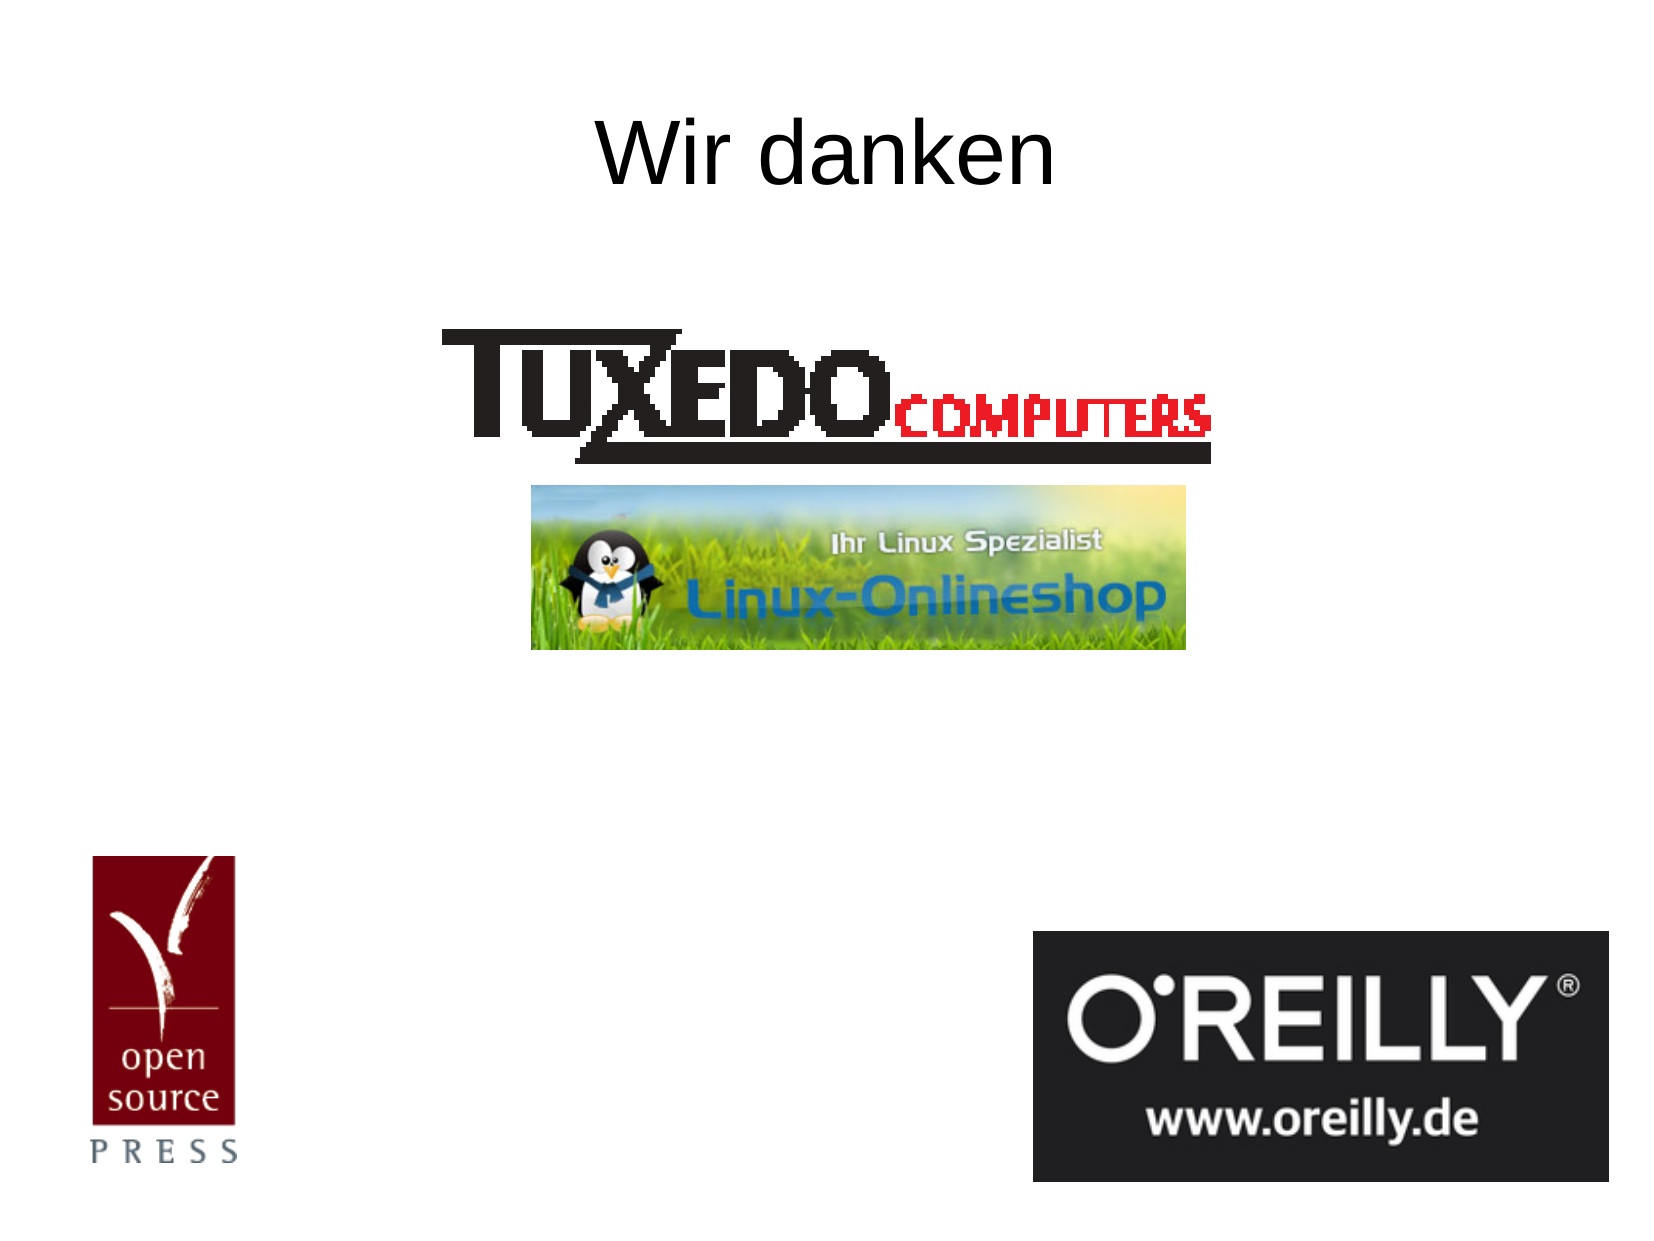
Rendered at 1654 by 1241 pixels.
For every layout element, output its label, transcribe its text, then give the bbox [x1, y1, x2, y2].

picture [442, 324, 1211, 464]
picture [531, 485, 1186, 650]
picture [1033, 931, 1609, 1182]
title Wir danken [82, 49, 1571, 257]
picture [90, 856, 237, 1163]
